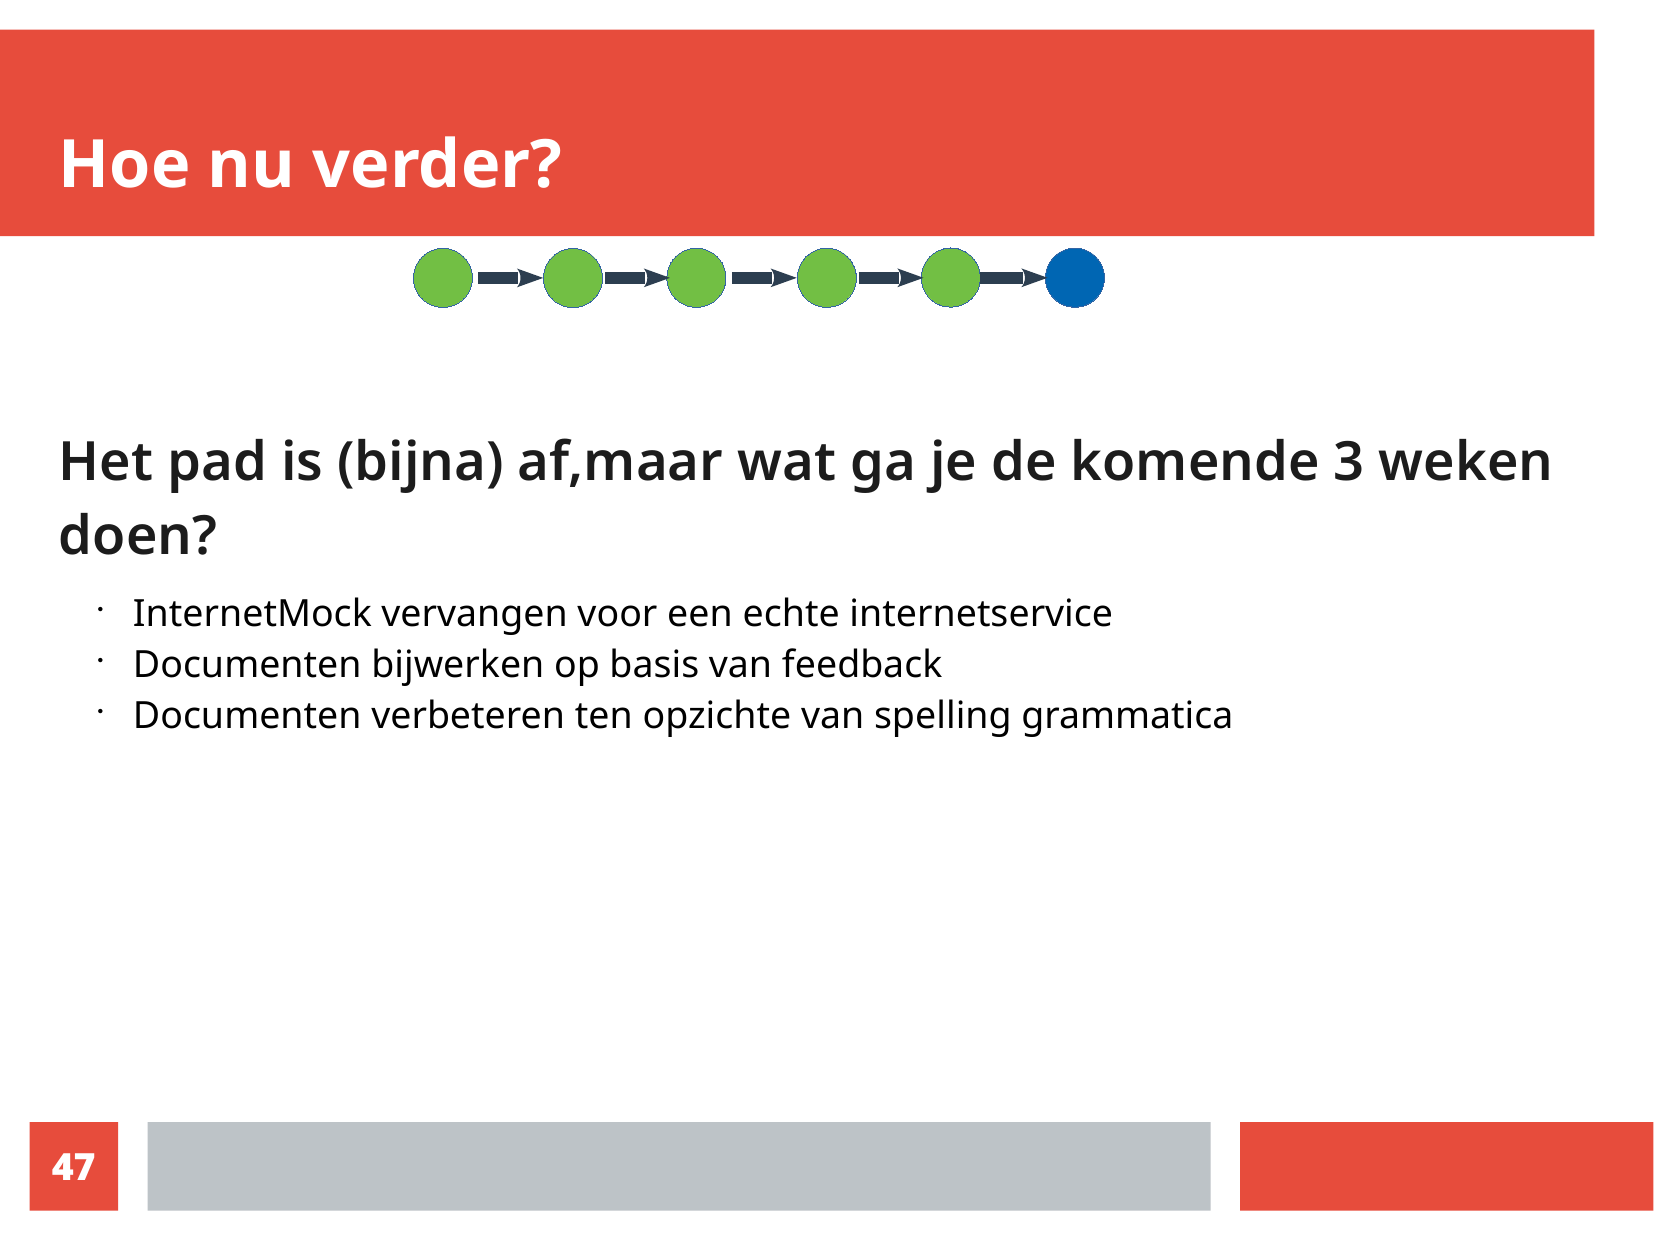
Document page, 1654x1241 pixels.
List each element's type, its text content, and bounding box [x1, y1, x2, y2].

text_box [666, 248, 726, 308]
text_box [543, 248, 603, 308]
text_box [797, 248, 857, 308]
text_box InternetMock vervangen voor een echte internetservice Documenten bijwerken op basis van feedback Documenten verbeteren ten opzichte van spelling grammatica [82, 578, 1418, 725]
title Hoe nu verder? [59, 59, 1595, 207]
list Het pad is (bijna) af,maar wat ga je de komende 3 weken doen? [59, 324, 1565, 1093]
text_box [413, 248, 473, 308]
text_box [921, 247, 980, 308]
text_box [1045, 248, 1105, 308]
